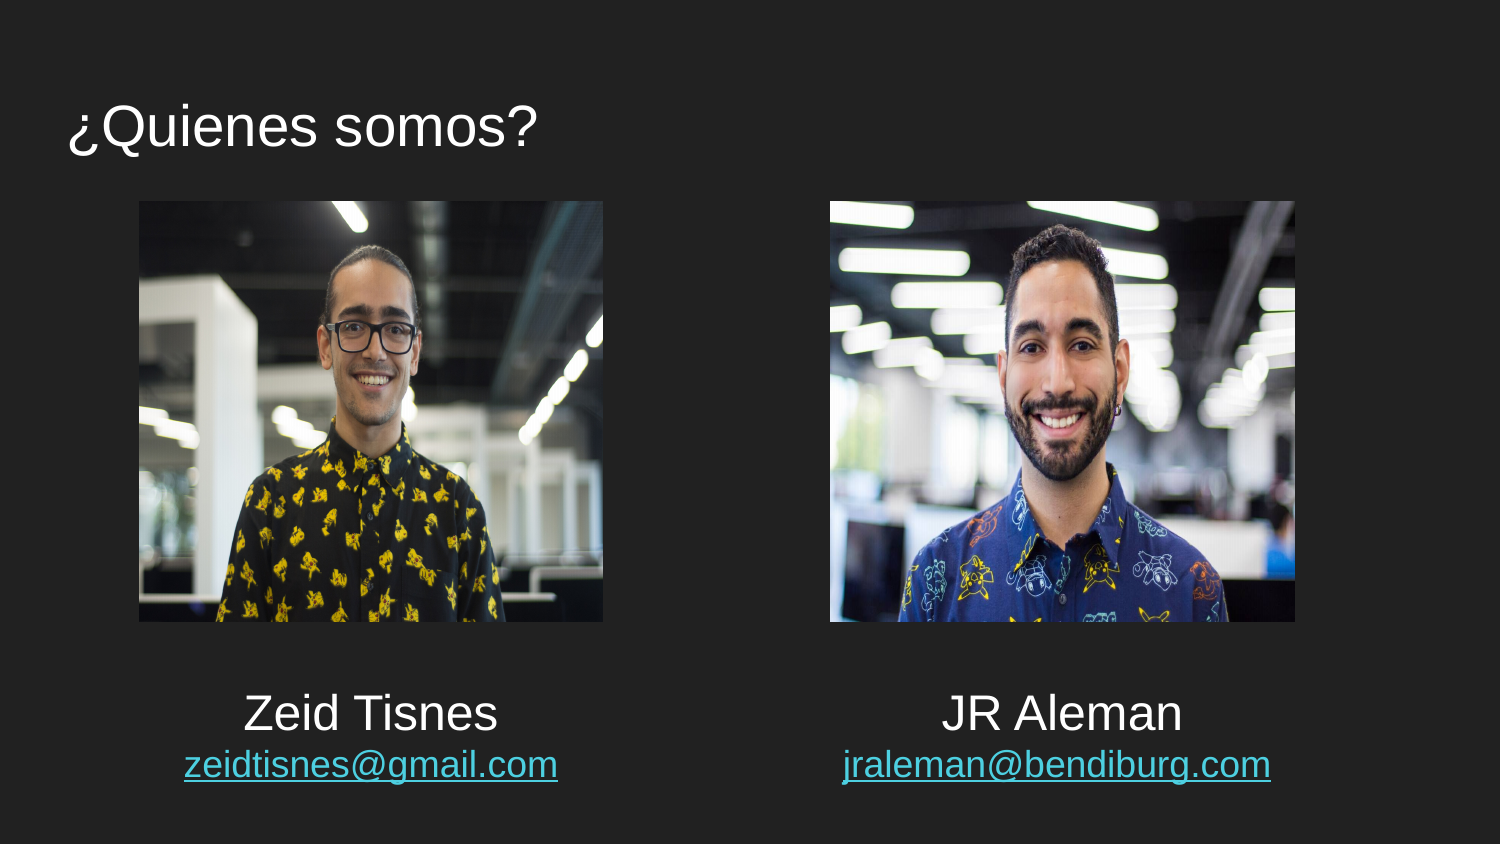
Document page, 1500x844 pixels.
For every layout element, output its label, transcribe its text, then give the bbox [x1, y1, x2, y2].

picture [830, 201, 1295, 622]
text_box Zeid Tisnes zeidtisnes@gmail.com [134, 656, 608, 773]
picture [139, 201, 603, 622]
title ¿Quienes somos? [51, 72, 1449, 167]
text_box JR Aleman jraleman@bendiburg.com [806, 656, 1318, 773]
